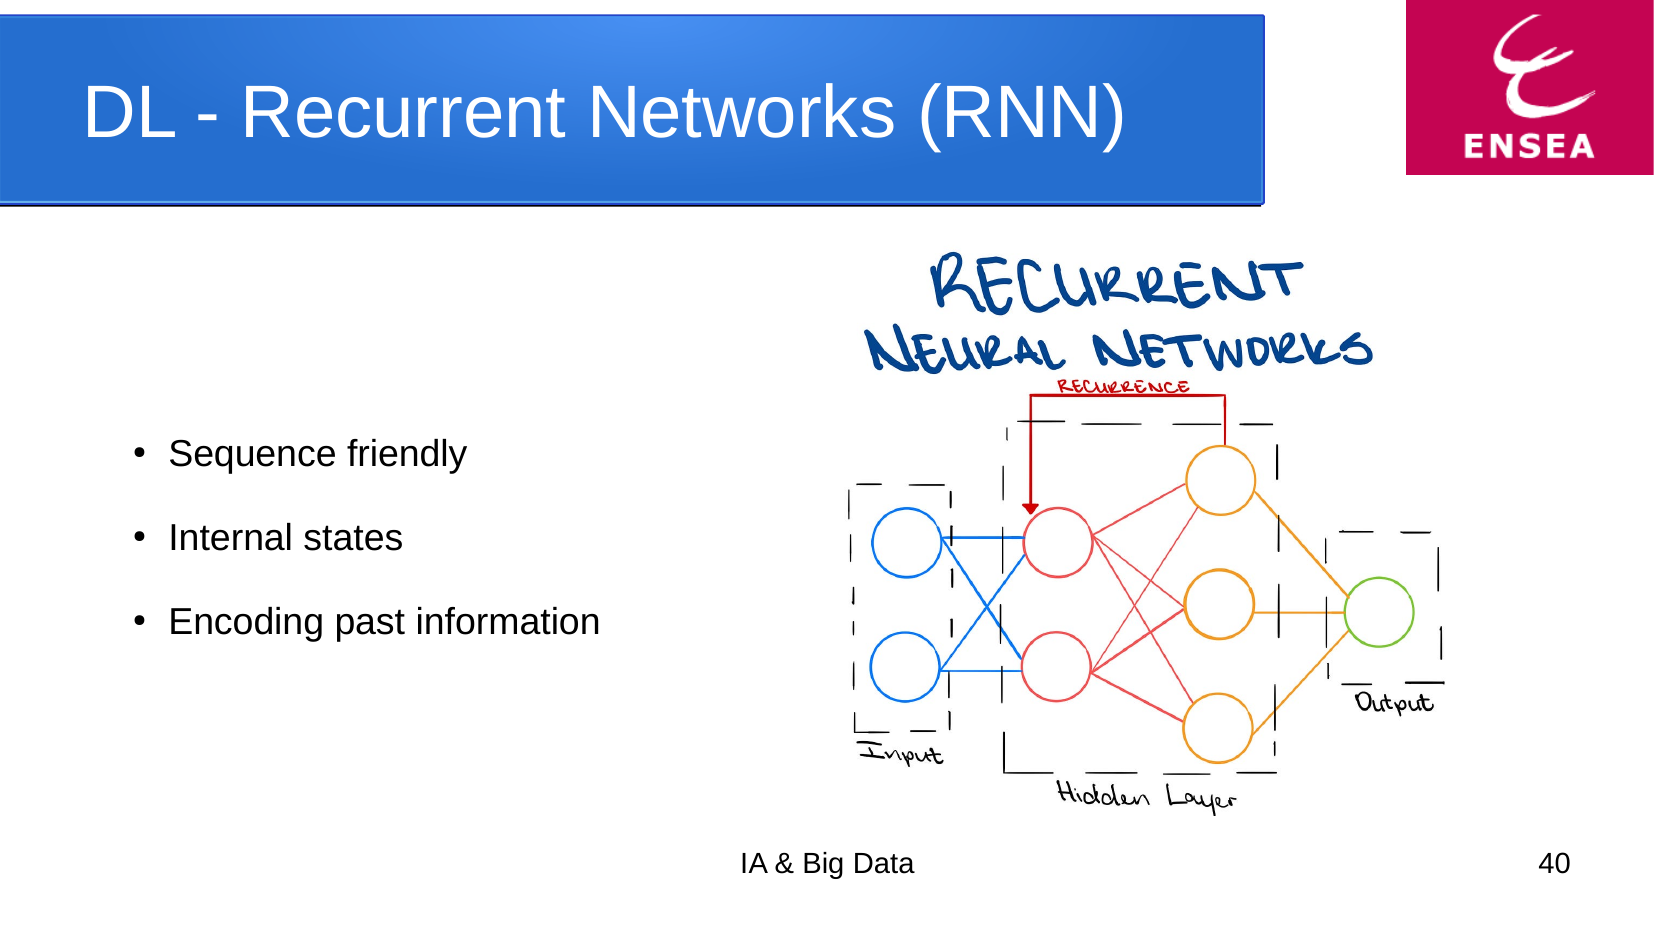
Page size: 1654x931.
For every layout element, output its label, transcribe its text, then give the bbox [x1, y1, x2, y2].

text_box Sequence friendly Internal states Encoding past information [118, 425, 638, 650]
picture [779, 236, 1536, 816]
picture [1406, 0, 1654, 175]
title DL - Recurrent Networks (RNN) [82, 35, 1235, 189]
